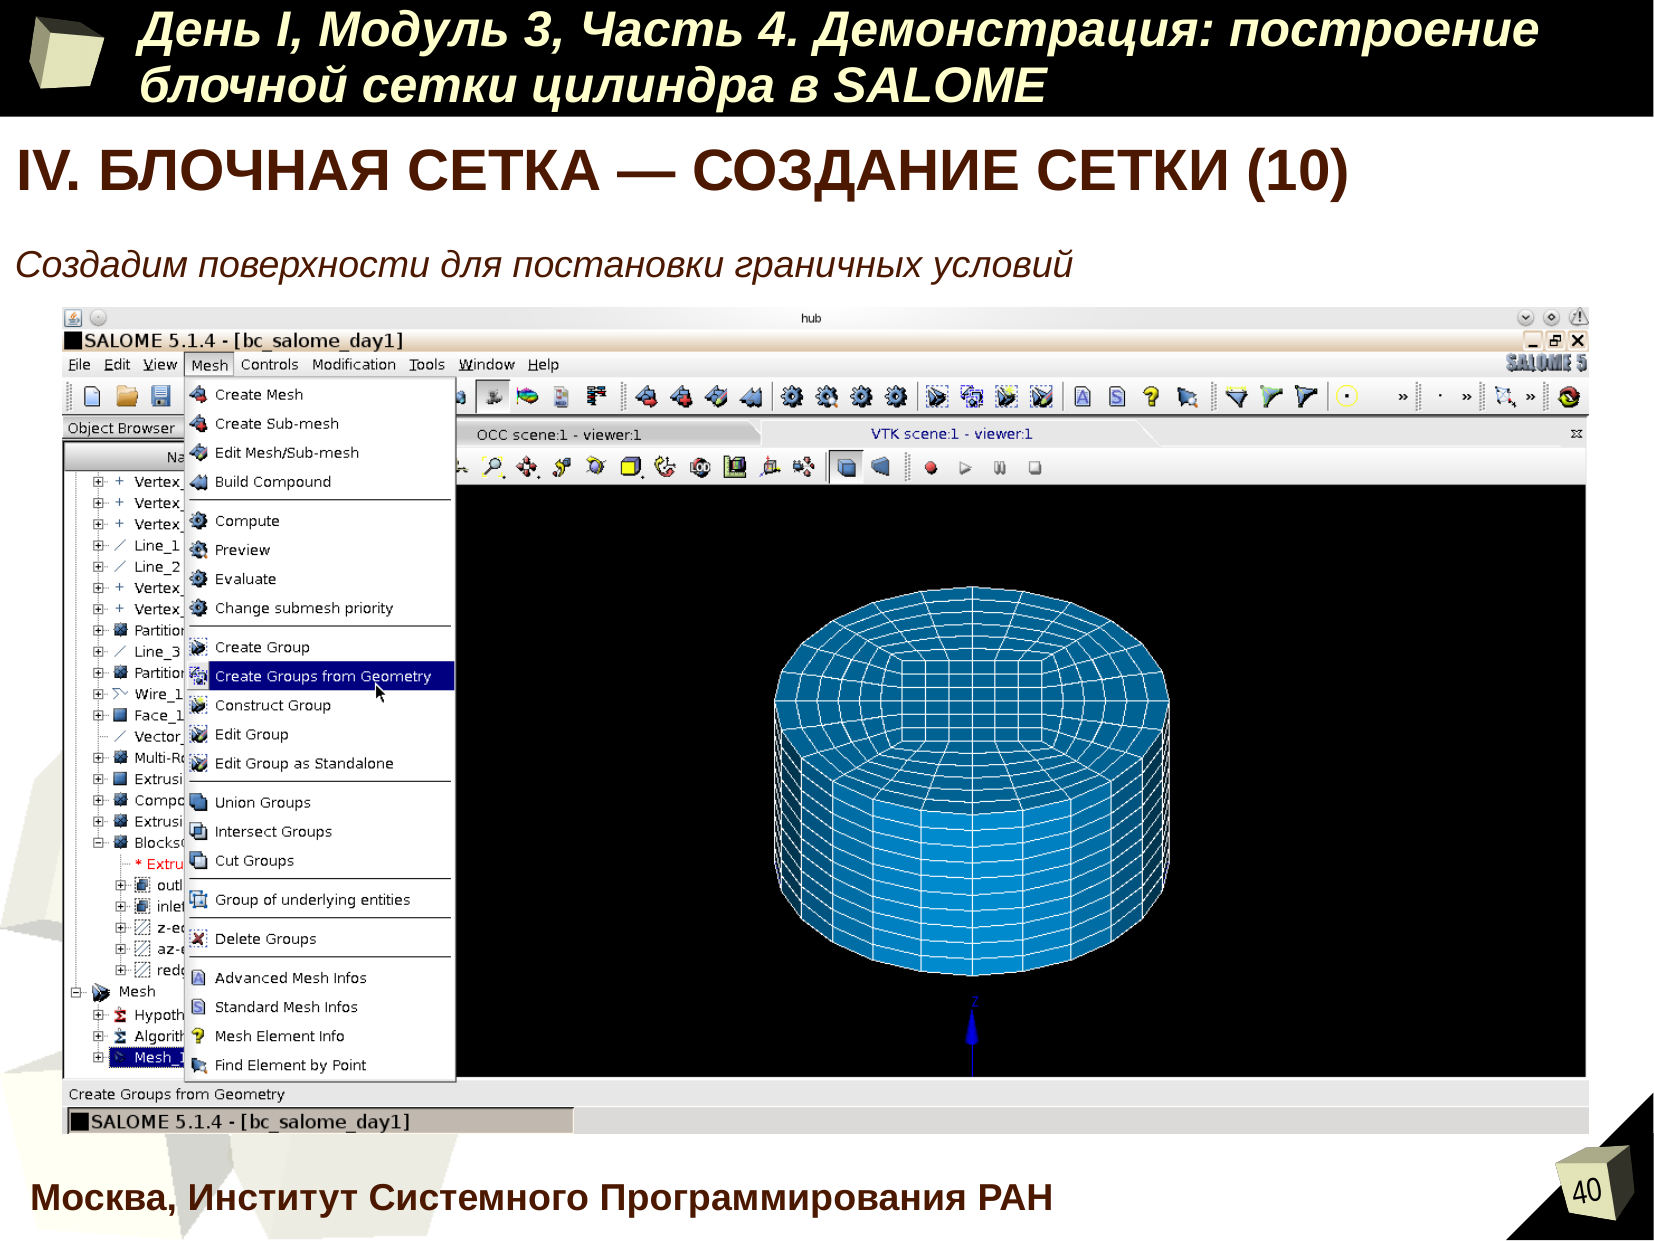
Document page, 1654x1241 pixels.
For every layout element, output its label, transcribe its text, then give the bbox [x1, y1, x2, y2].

picture [0, 307, 1589, 1241]
text_box IV. БЛОЧНАЯ СЕТКА — СОЗДАНИЕ СЕТКИ (10) [1, 130, 1654, 211]
picture [464, 1193, 472, 1198]
text_box Создадим поверхности для постановки граничных условий [0, 236, 1654, 294]
